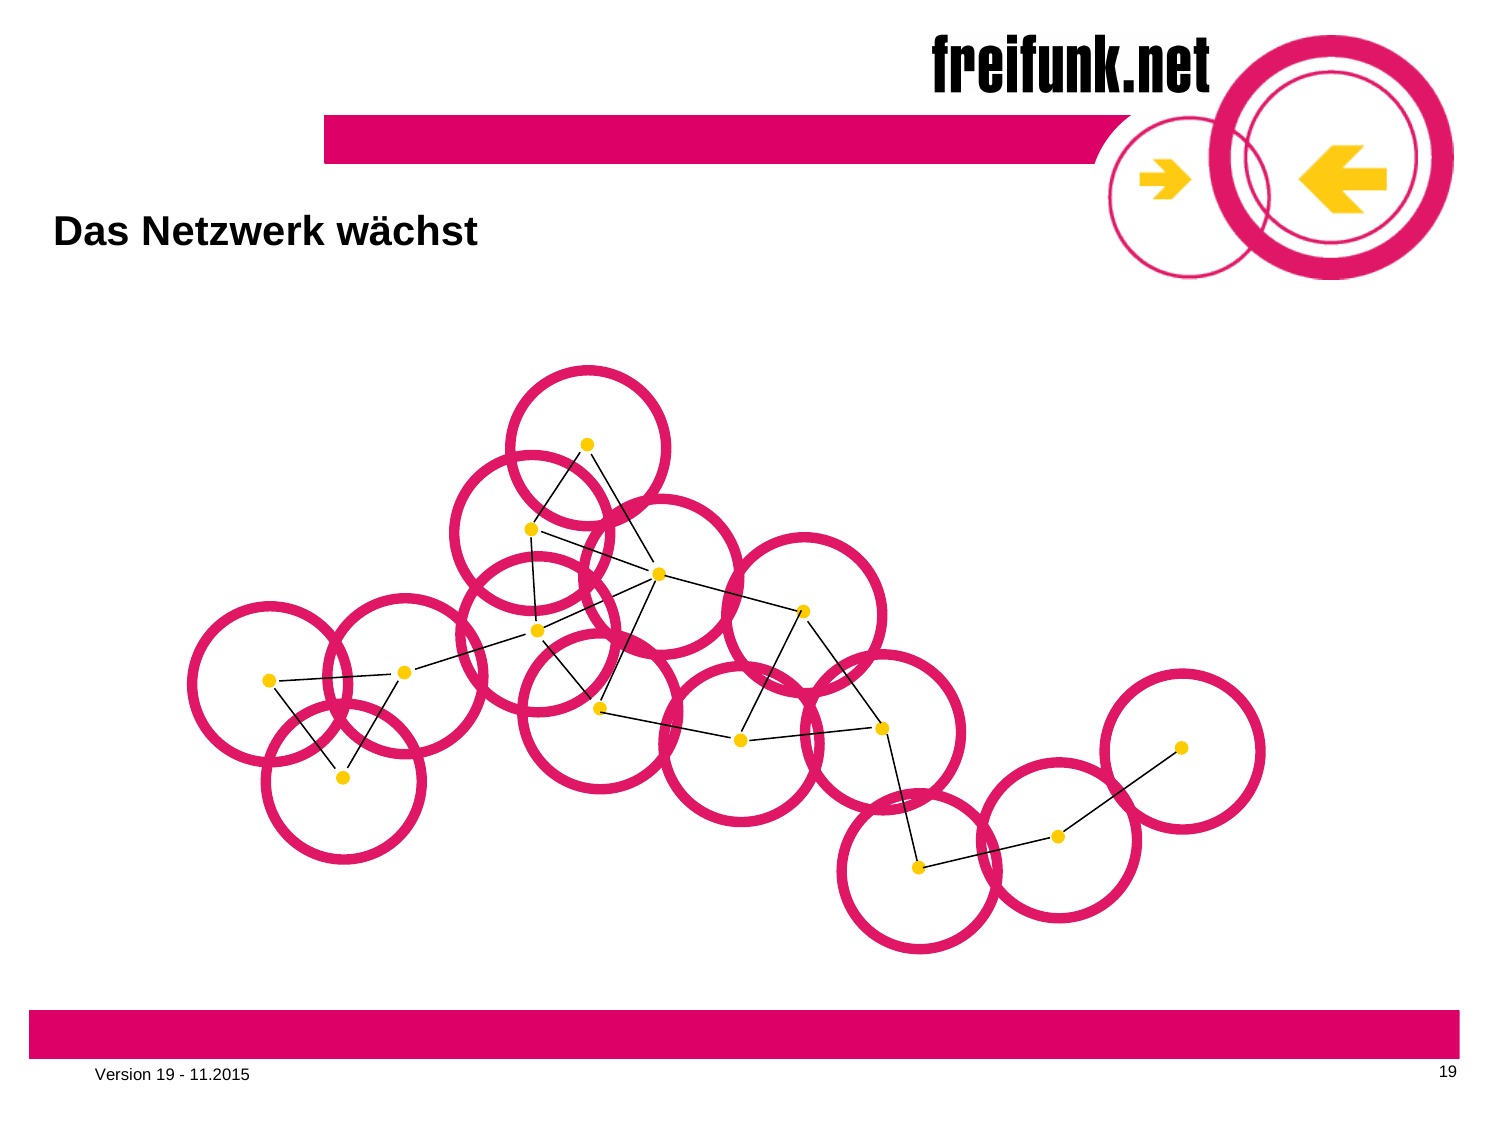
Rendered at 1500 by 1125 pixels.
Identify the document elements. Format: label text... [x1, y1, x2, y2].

text_box [796, 604, 811, 619]
text_box [262, 673, 277, 688]
text_box [911, 860, 926, 875]
text_box Das Netzwerk wächst [53, 204, 1046, 283]
text_box [875, 721, 890, 736]
text_box [1174, 741, 1189, 755]
text_box [580, 437, 595, 452]
text_box [397, 665, 412, 680]
text_box [335, 770, 350, 785]
picture [932, 34, 1454, 280]
text_box [733, 733, 748, 748]
text_box [652, 567, 667, 582]
text_box [1051, 829, 1066, 844]
text_box [530, 623, 545, 638]
text_box [593, 701, 607, 716]
text_box [524, 522, 539, 537]
